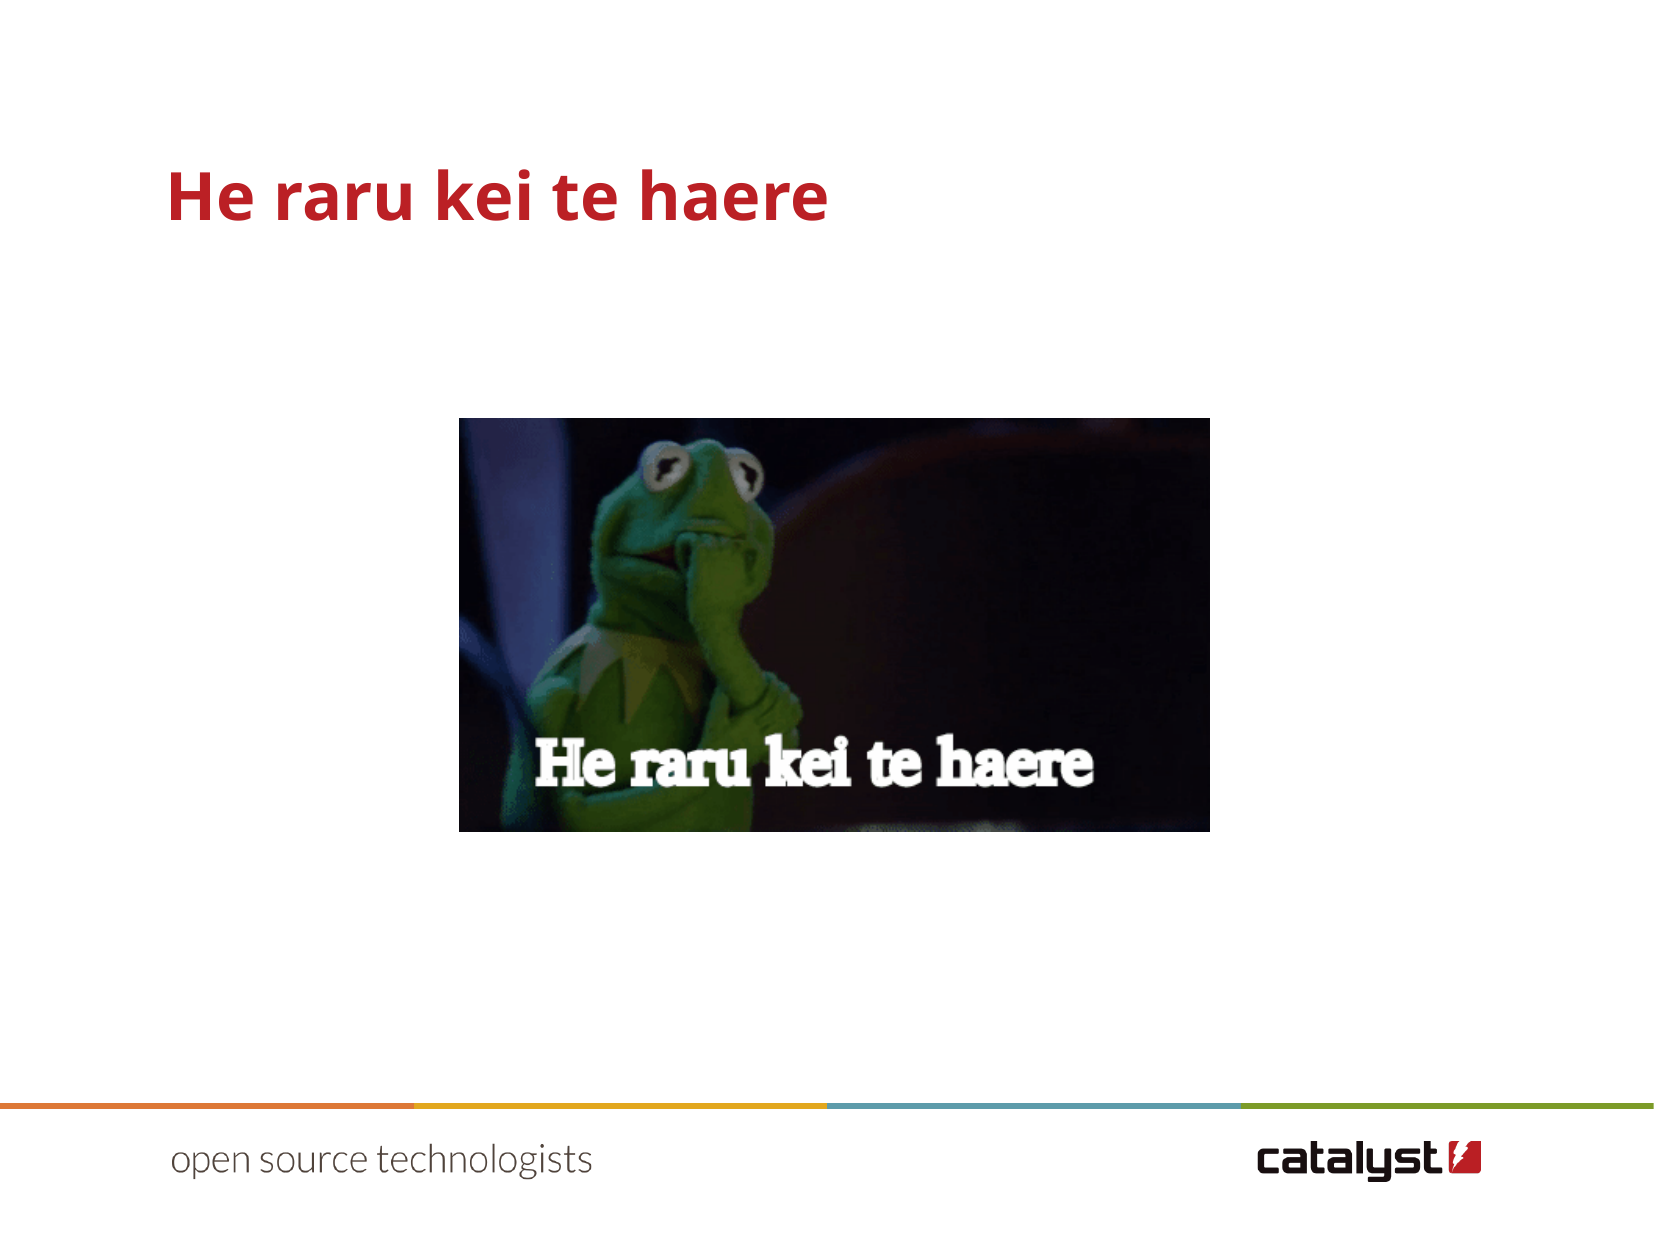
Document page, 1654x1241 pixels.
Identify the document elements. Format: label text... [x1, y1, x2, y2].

title He raru kei te haere [165, 90, 1489, 298]
picture [0, 1103, 1654, 1182]
picture [459, 418, 1210, 832]
